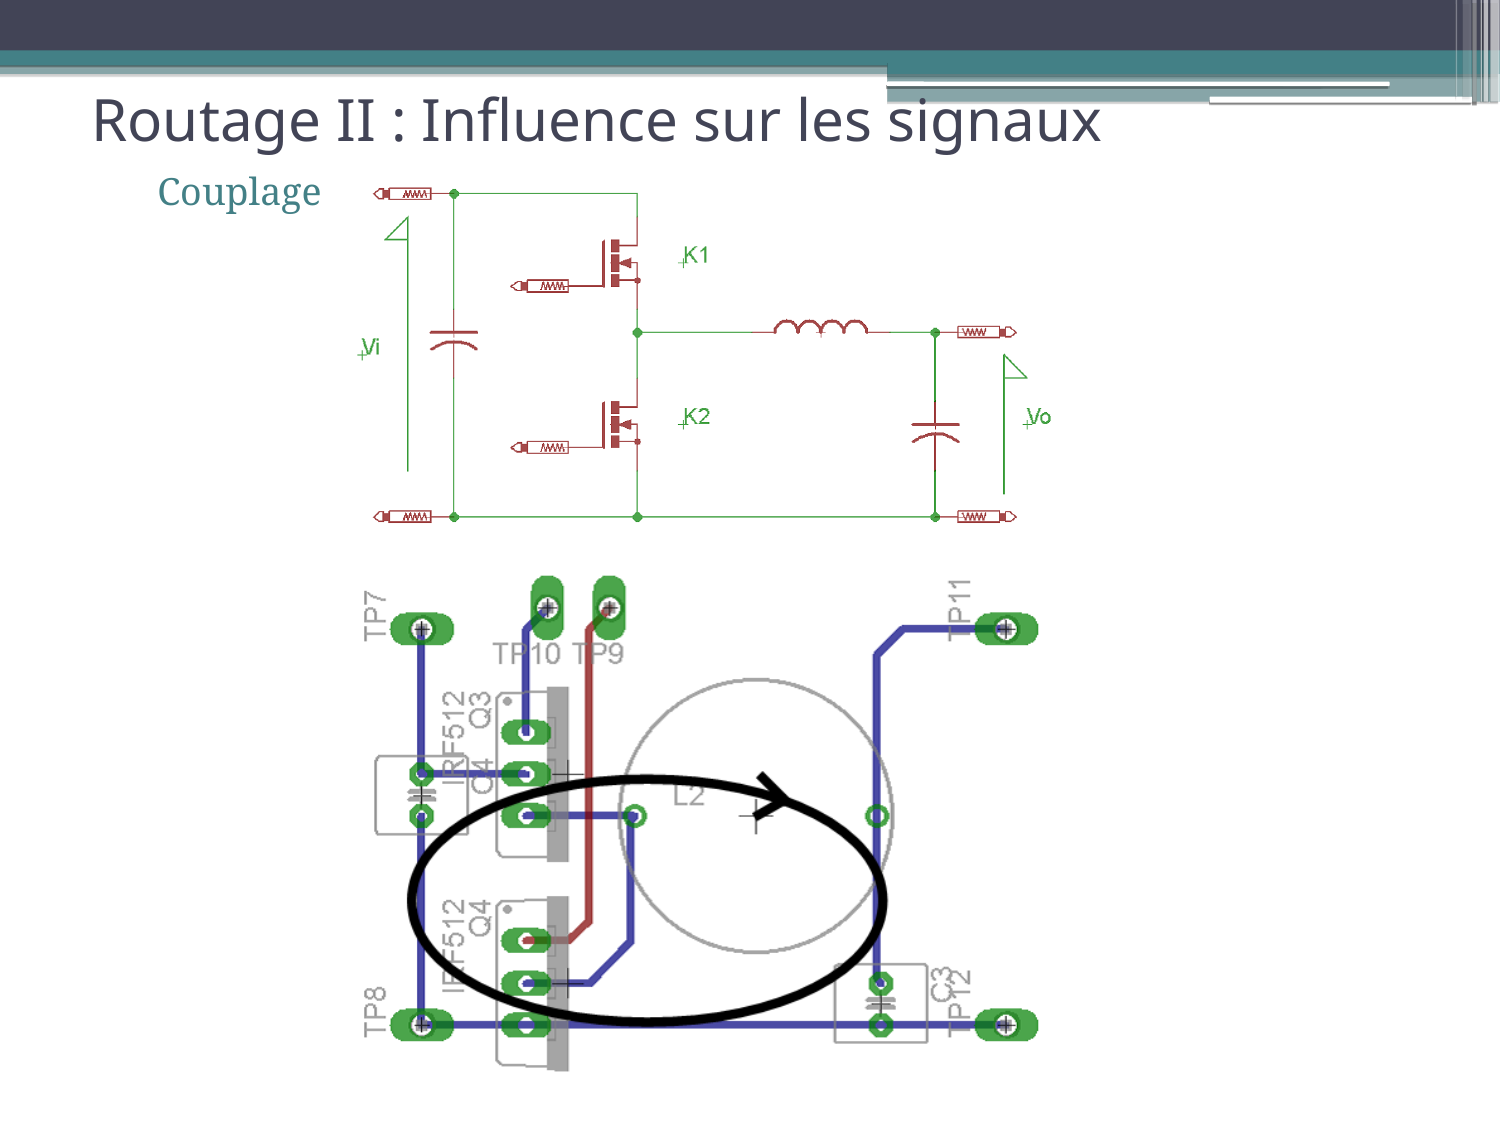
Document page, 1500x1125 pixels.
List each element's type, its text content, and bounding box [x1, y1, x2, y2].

title Routage II : Influence sur les signaux [76, 30, 1427, 206]
list Couplage [75, 160, 1425, 1079]
picture [324, 562, 1090, 1093]
picture [324, 172, 1072, 551]
